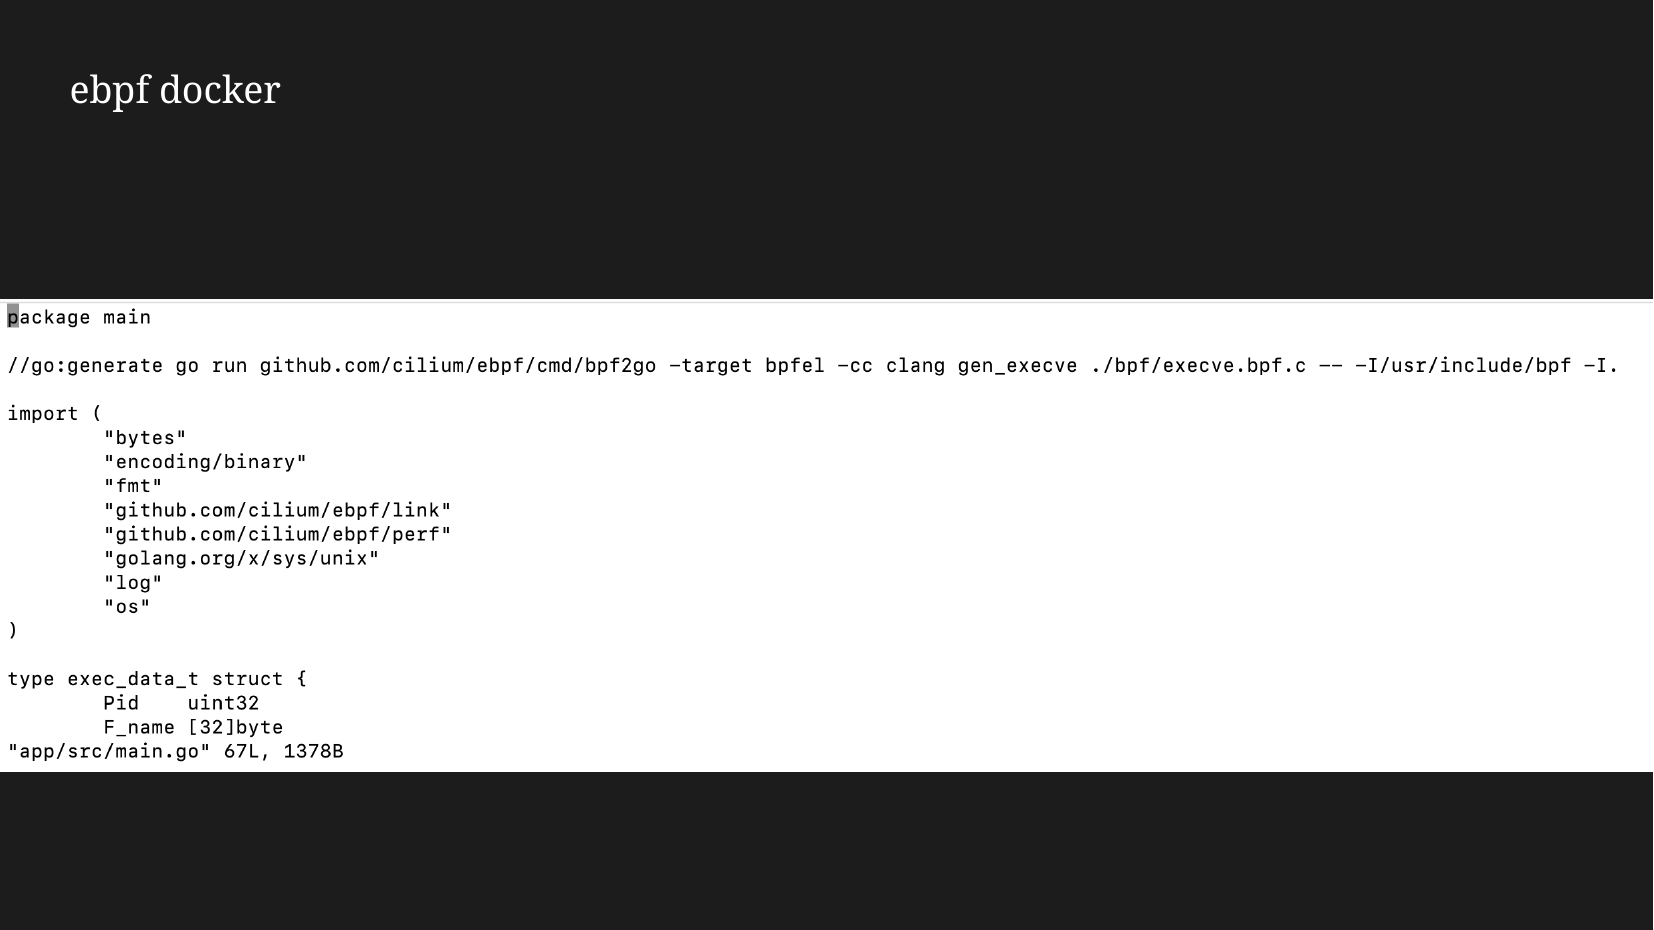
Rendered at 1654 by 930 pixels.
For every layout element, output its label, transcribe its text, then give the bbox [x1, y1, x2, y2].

picture [0, 299, 1653, 773]
text_box ebpf docker [54, 56, 451, 113]
